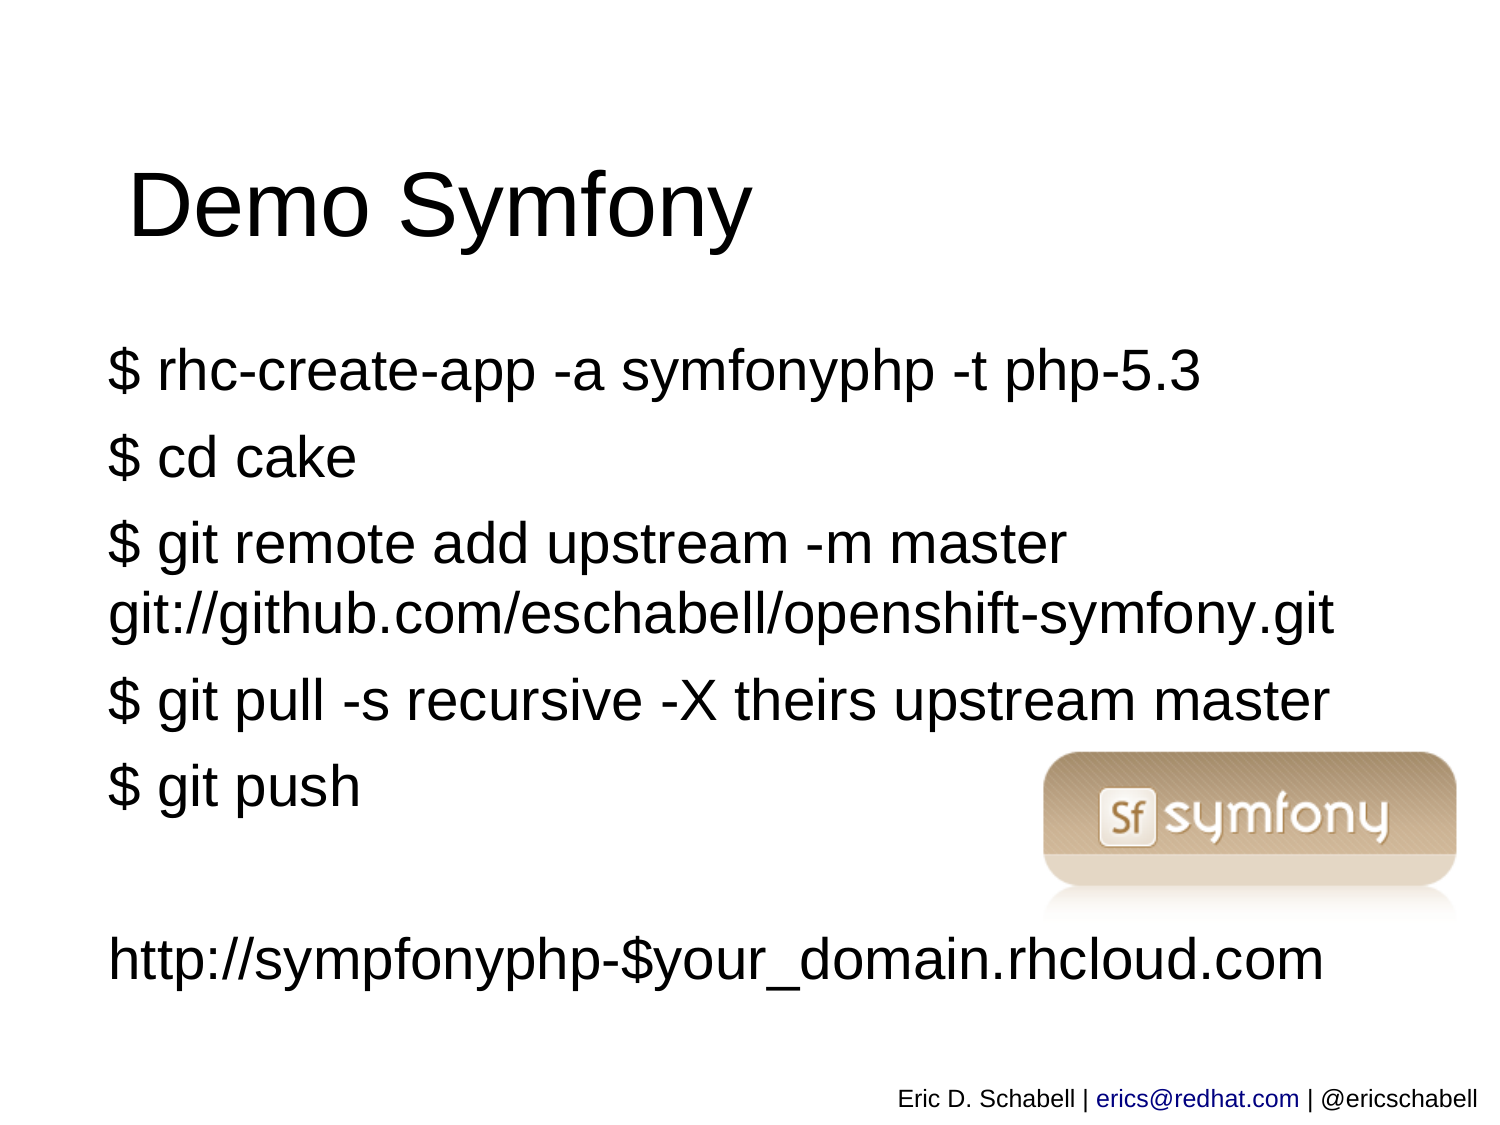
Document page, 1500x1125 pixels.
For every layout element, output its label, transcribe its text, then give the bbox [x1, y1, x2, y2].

picture [1039, 749, 1463, 930]
list $ rhc-create-app -a symfonyphp -t php-5.3 $ cd cake $ git remote add upstream -m master git://github.com/eschabell/openshift-symfony.git $ git pull -s recursive -X theirs upstream master $ git push http://sympfonyphp-$your_domain.rhcloud.com [37, 324, 1463, 1068]
title Demo Symfony [112, 82, 1388, 318]
